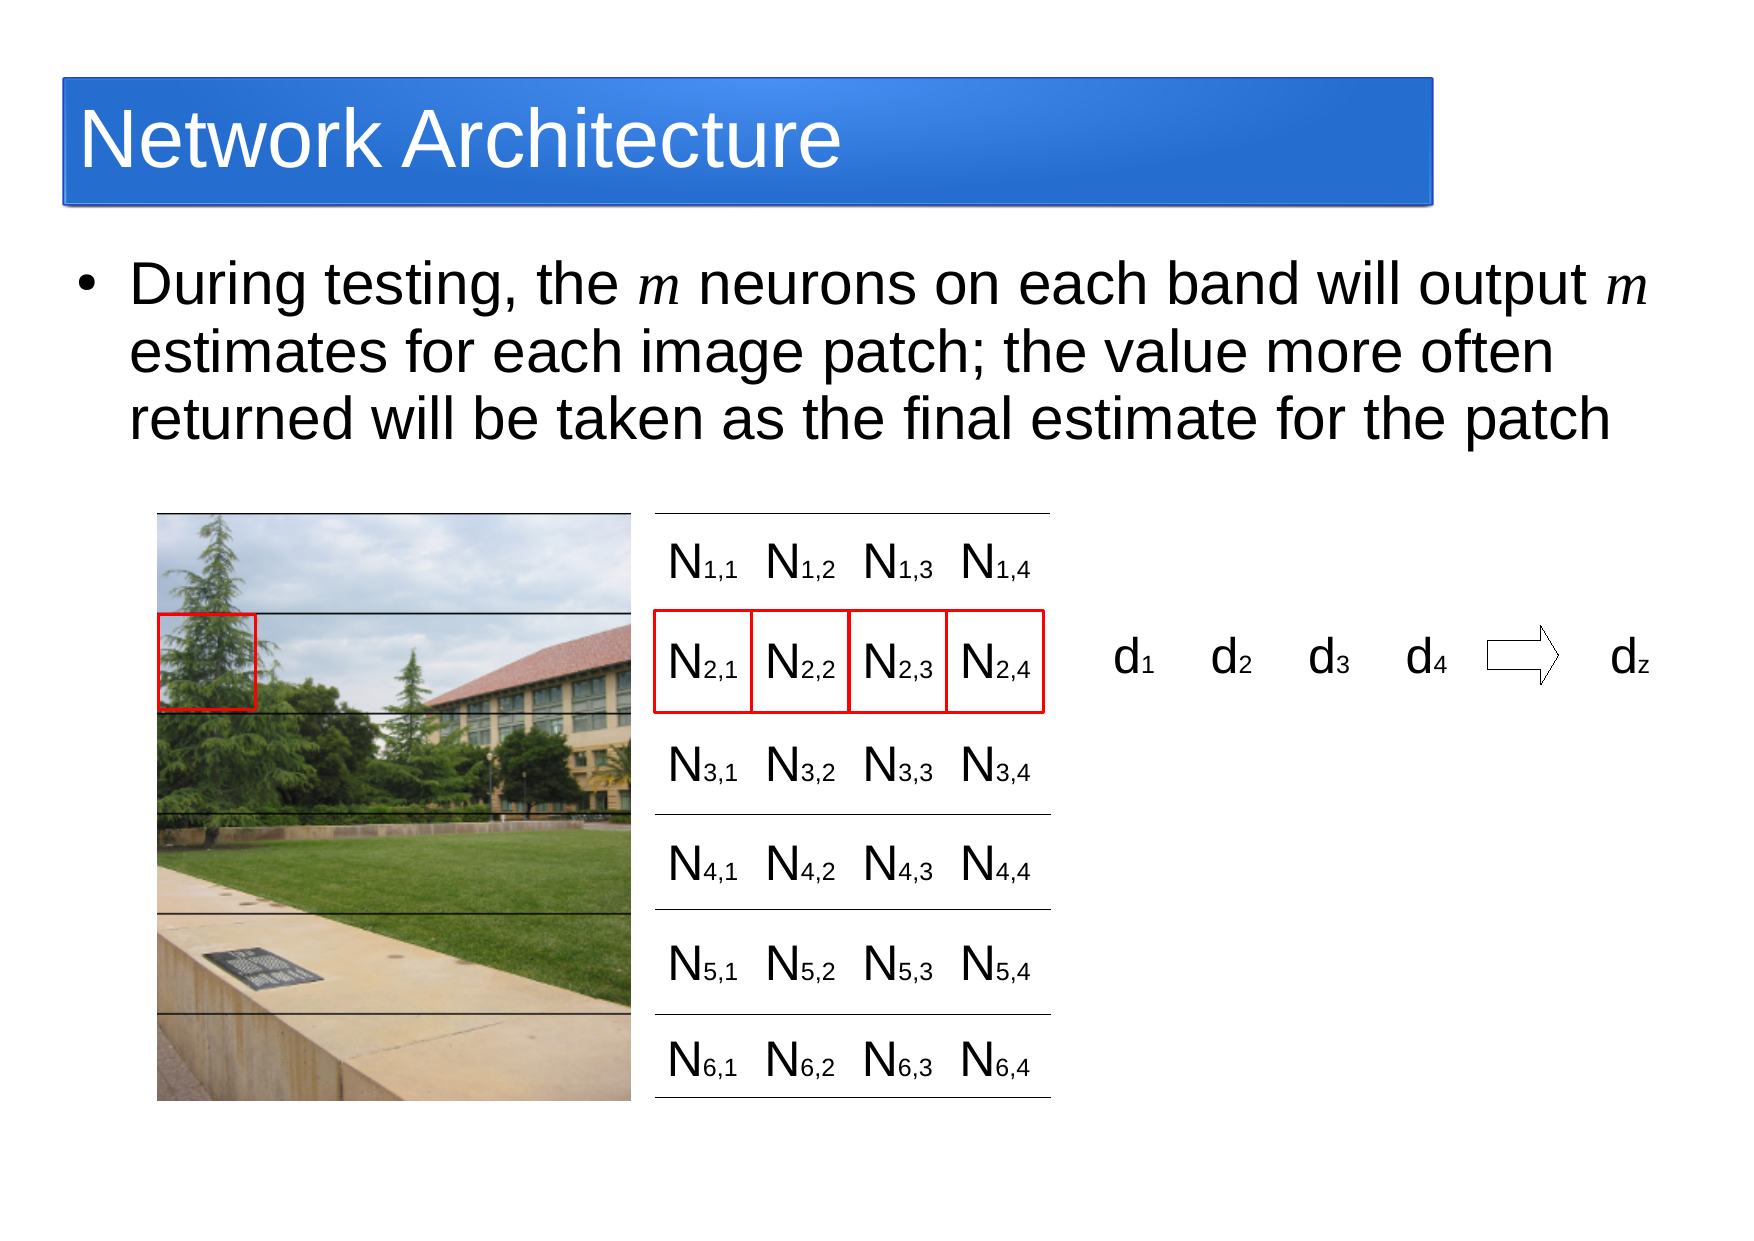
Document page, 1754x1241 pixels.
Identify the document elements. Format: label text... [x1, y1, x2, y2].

text_box d1 [1085, 608, 1182, 704]
title Network Architecture [78, 80, 1429, 198]
picture [58, 77, 1439, 209]
text_box N6,4 [946, 1016, 1044, 1097]
picture [160, 616, 254, 708]
text_box d3 [1281, 608, 1377, 704]
text_box N4,3 [849, 817, 946, 909]
text_box N3,1 [654, 713, 751, 817]
text_box N6,2 [751, 1016, 848, 1097]
text_box N6,3 [848, 1016, 946, 1097]
text_box N6,4 [946, 1098, 1044, 1102]
text_box N4,4 [946, 817, 1044, 909]
text_box N6,3 [848, 1098, 946, 1102]
text_box d4 [1377, 608, 1476, 704]
text_box dz [1581, 608, 1679, 704]
text_box N3,2 [751, 712, 849, 814]
text_box N5,1 [654, 911, 751, 1016]
text_box N6,1 [653, 1016, 751, 1102]
text_box N6,2 [751, 1098, 848, 1102]
text_box N1,3 [849, 514, 946, 610]
text_box N5,2 [751, 911, 849, 1014]
text_box N2,1 [654, 610, 752, 713]
text_box N1,1 [654, 513, 751, 610]
text_box N5,4 [946, 911, 1044, 1014]
text_box N2,4 [946, 610, 1044, 712]
text_box N3,4 [946, 712, 1044, 814]
text_box N1,2 [751, 514, 849, 610]
text_box N5,3 [849, 911, 946, 1014]
text_box N2,3 [849, 610, 946, 712]
text_box d2 [1182, 608, 1281, 704]
text_box N4,1 [654, 817, 751, 911]
list During testing, the m neurons on each band will output m estimates for each image patch; the value more often returned will be taken as the final estimate for the patch [58, 249, 1696, 496]
text_box N3,3 [849, 712, 946, 814]
text_box N1,4 [946, 514, 1044, 610]
text_box N4,2 [751, 817, 849, 909]
picture [157, 513, 631, 1101]
text_box N2,2 [752, 610, 849, 712]
